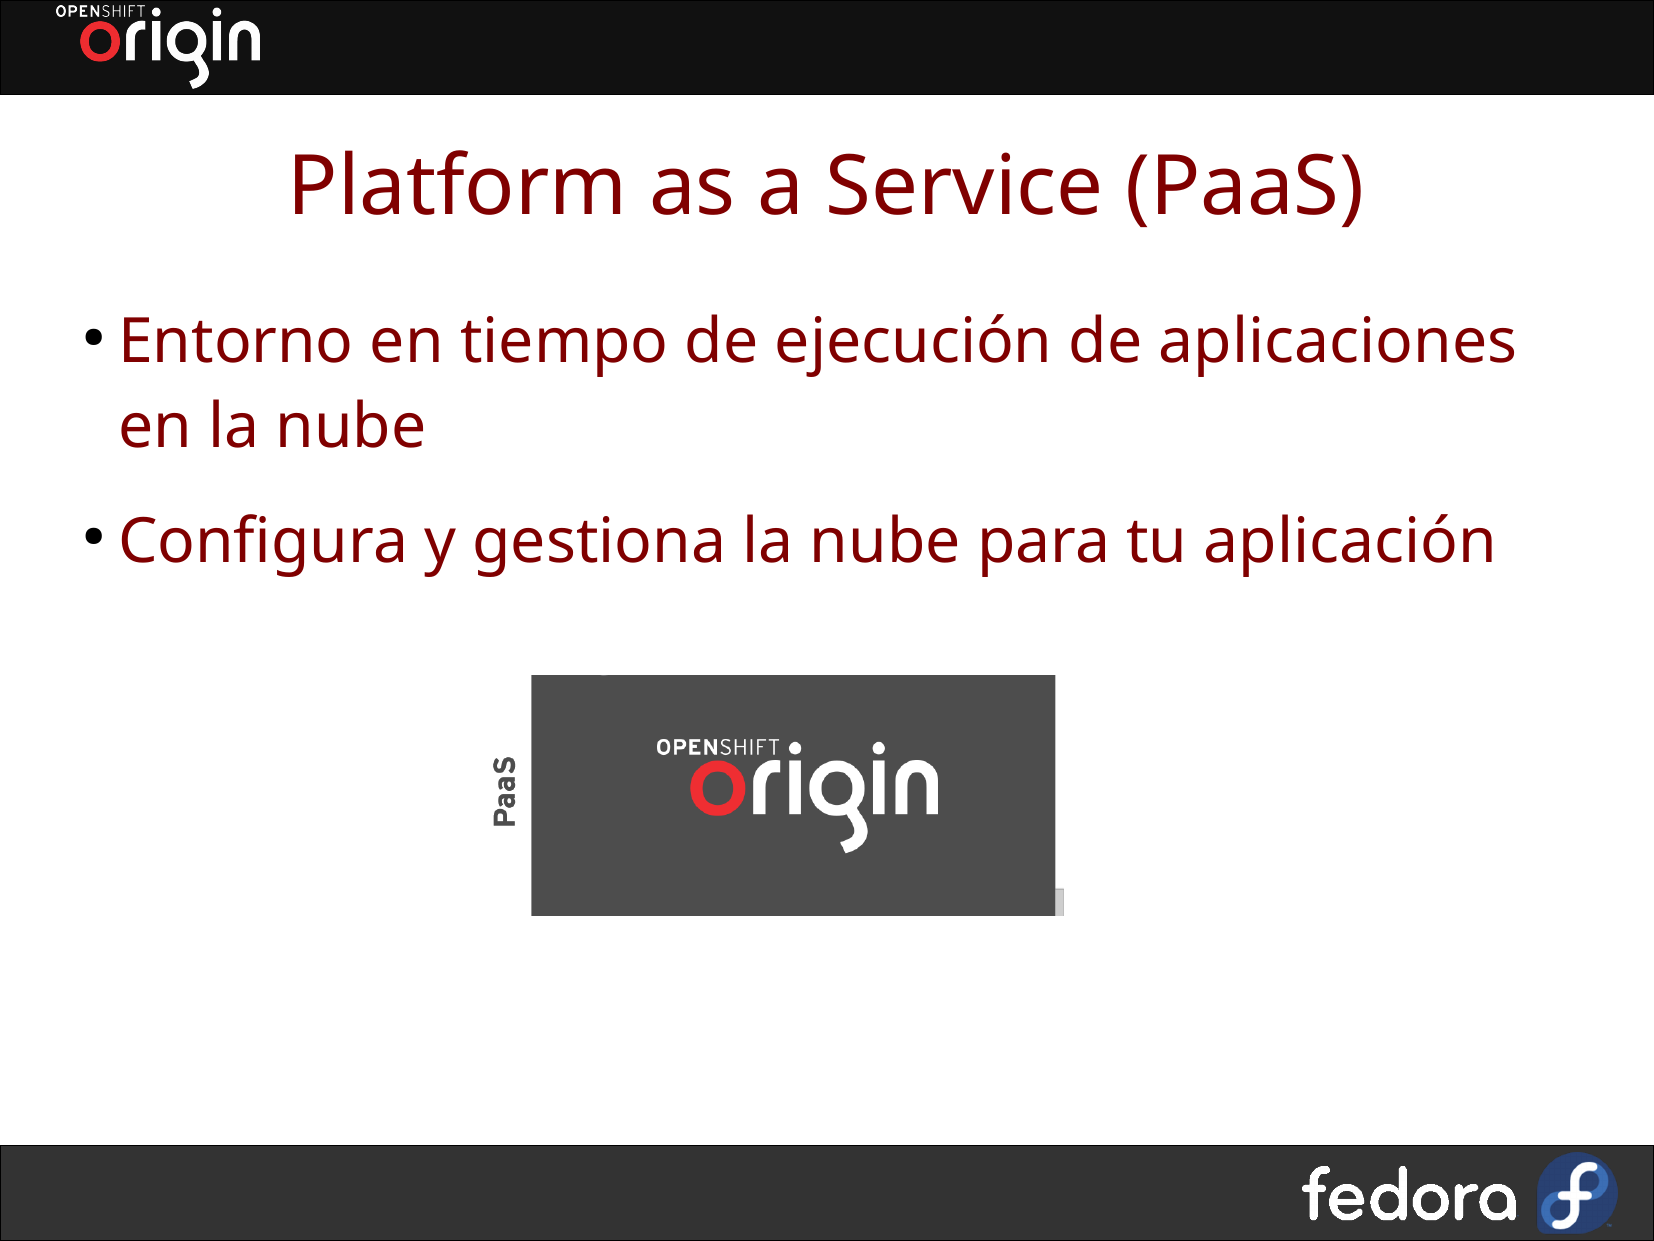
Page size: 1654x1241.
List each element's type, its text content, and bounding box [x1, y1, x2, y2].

picture [480, 675, 1078, 916]
title Platform as a Service (PaaS) [82, 78, 1571, 287]
subtitle Entorno en tiempo de ejecución de aplicaciones en la nube Configura y gestiona la nube para tu aplicación [82, 296, 1571, 1099]
picture [56, 5, 260, 89]
picture [1299, 1151, 1619, 1235]
